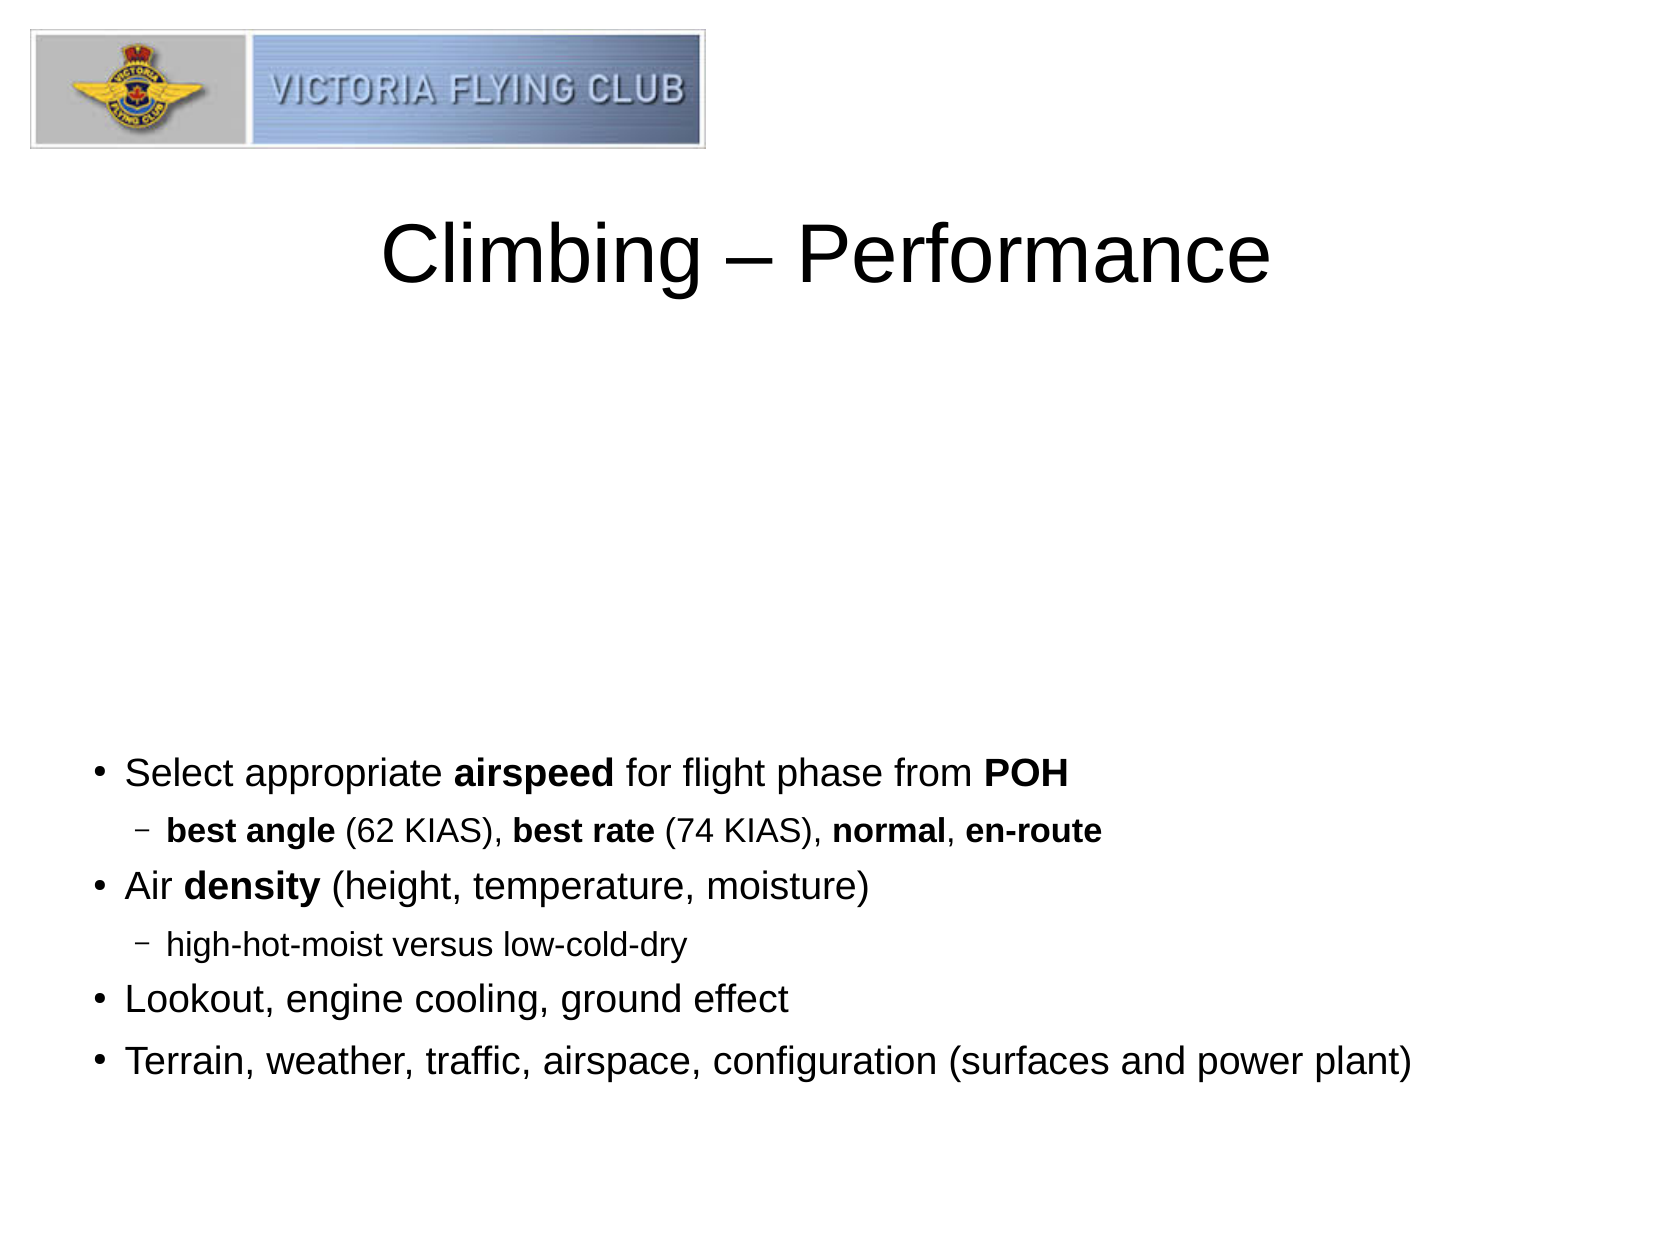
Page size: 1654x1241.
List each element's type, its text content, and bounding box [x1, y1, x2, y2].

picture [30, 29, 706, 149]
list Select appropriate airspeed for flight phase from POH best angle (62 KIAS), best rate (74 KIAS), normal, en-route Air density (height, temperature, moisture) high-hot-moist versus low-cold-dry Lookout, engine cooling, ground effect Terrain, weather, traffic, airspace, configuration (surfaces and power plant) [82, 750, 1571, 1094]
title Climbing – Performance [82, 150, 1571, 358]
